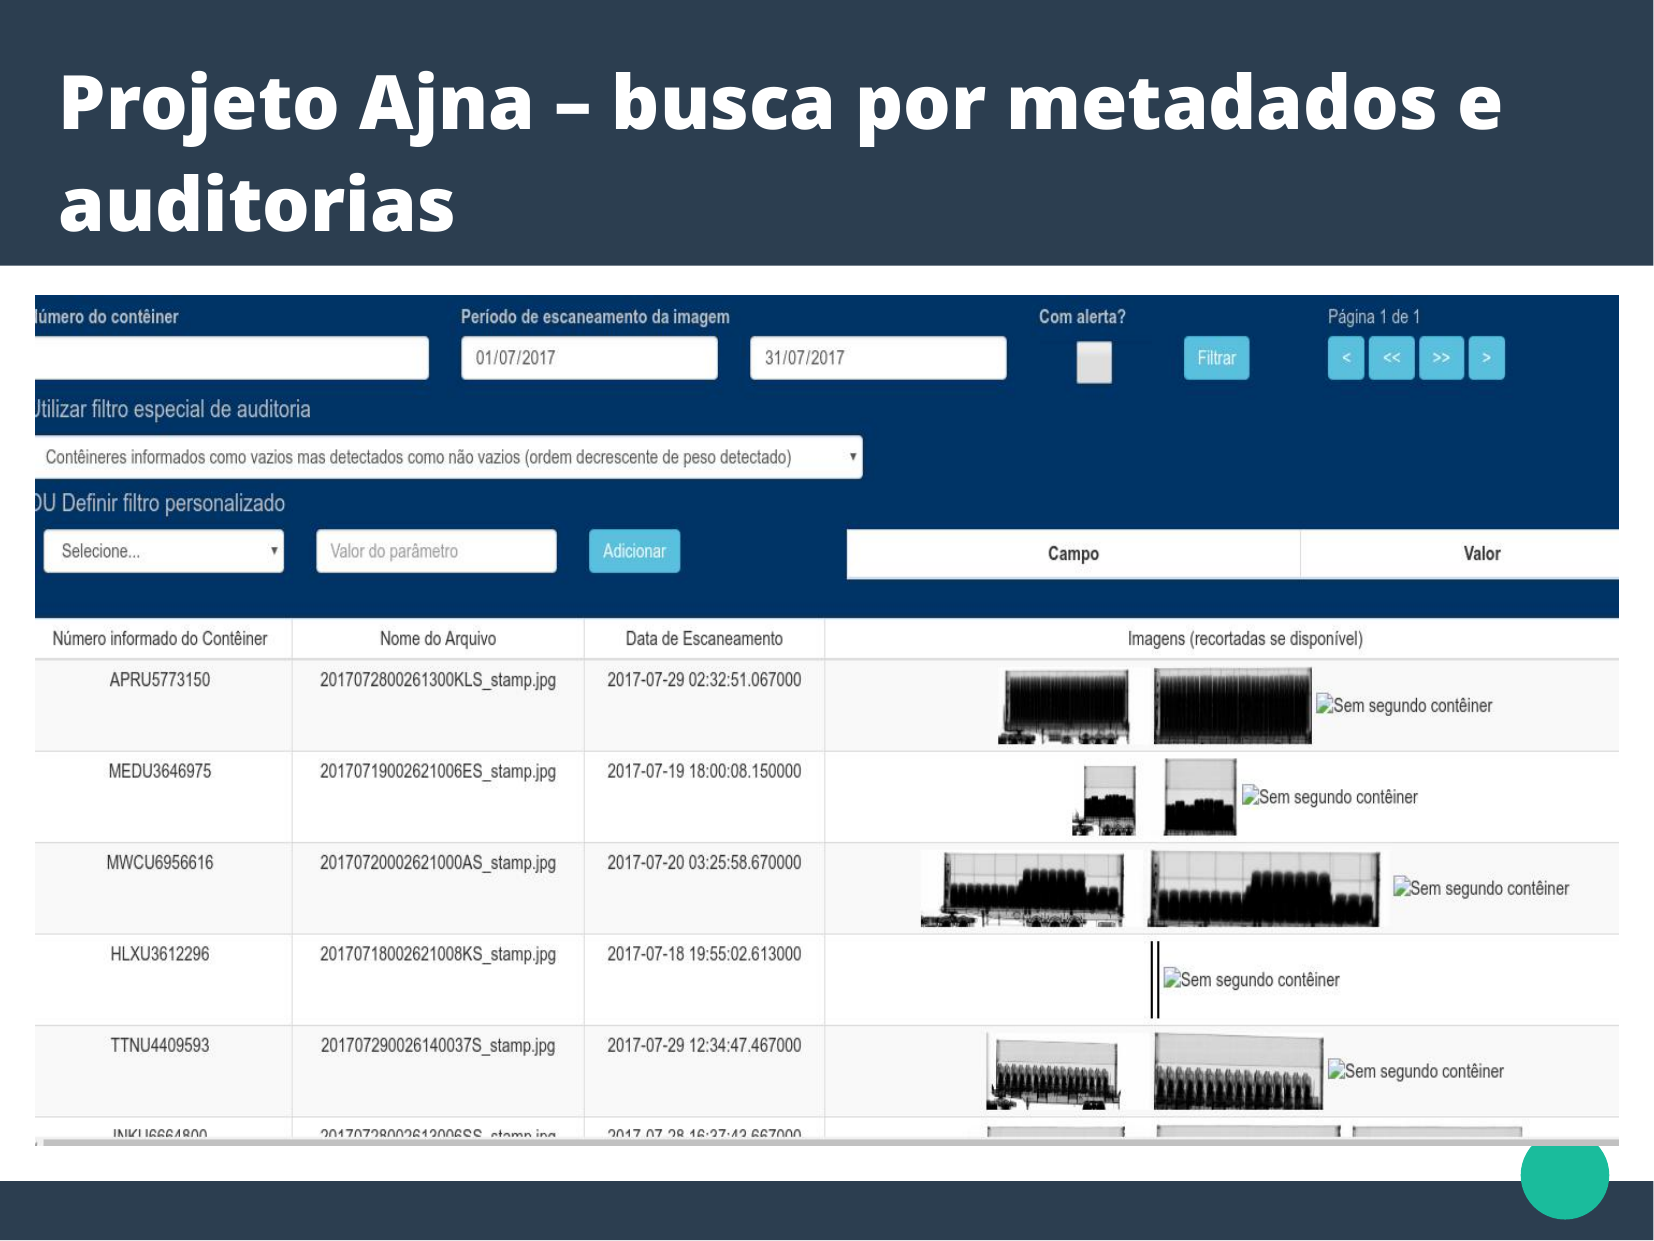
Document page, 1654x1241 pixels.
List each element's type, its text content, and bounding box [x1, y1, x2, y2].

picture [35, 295, 1619, 1146]
title Projeto Ajna – busca por metadados e auditorias [59, 49, 1595, 207]
